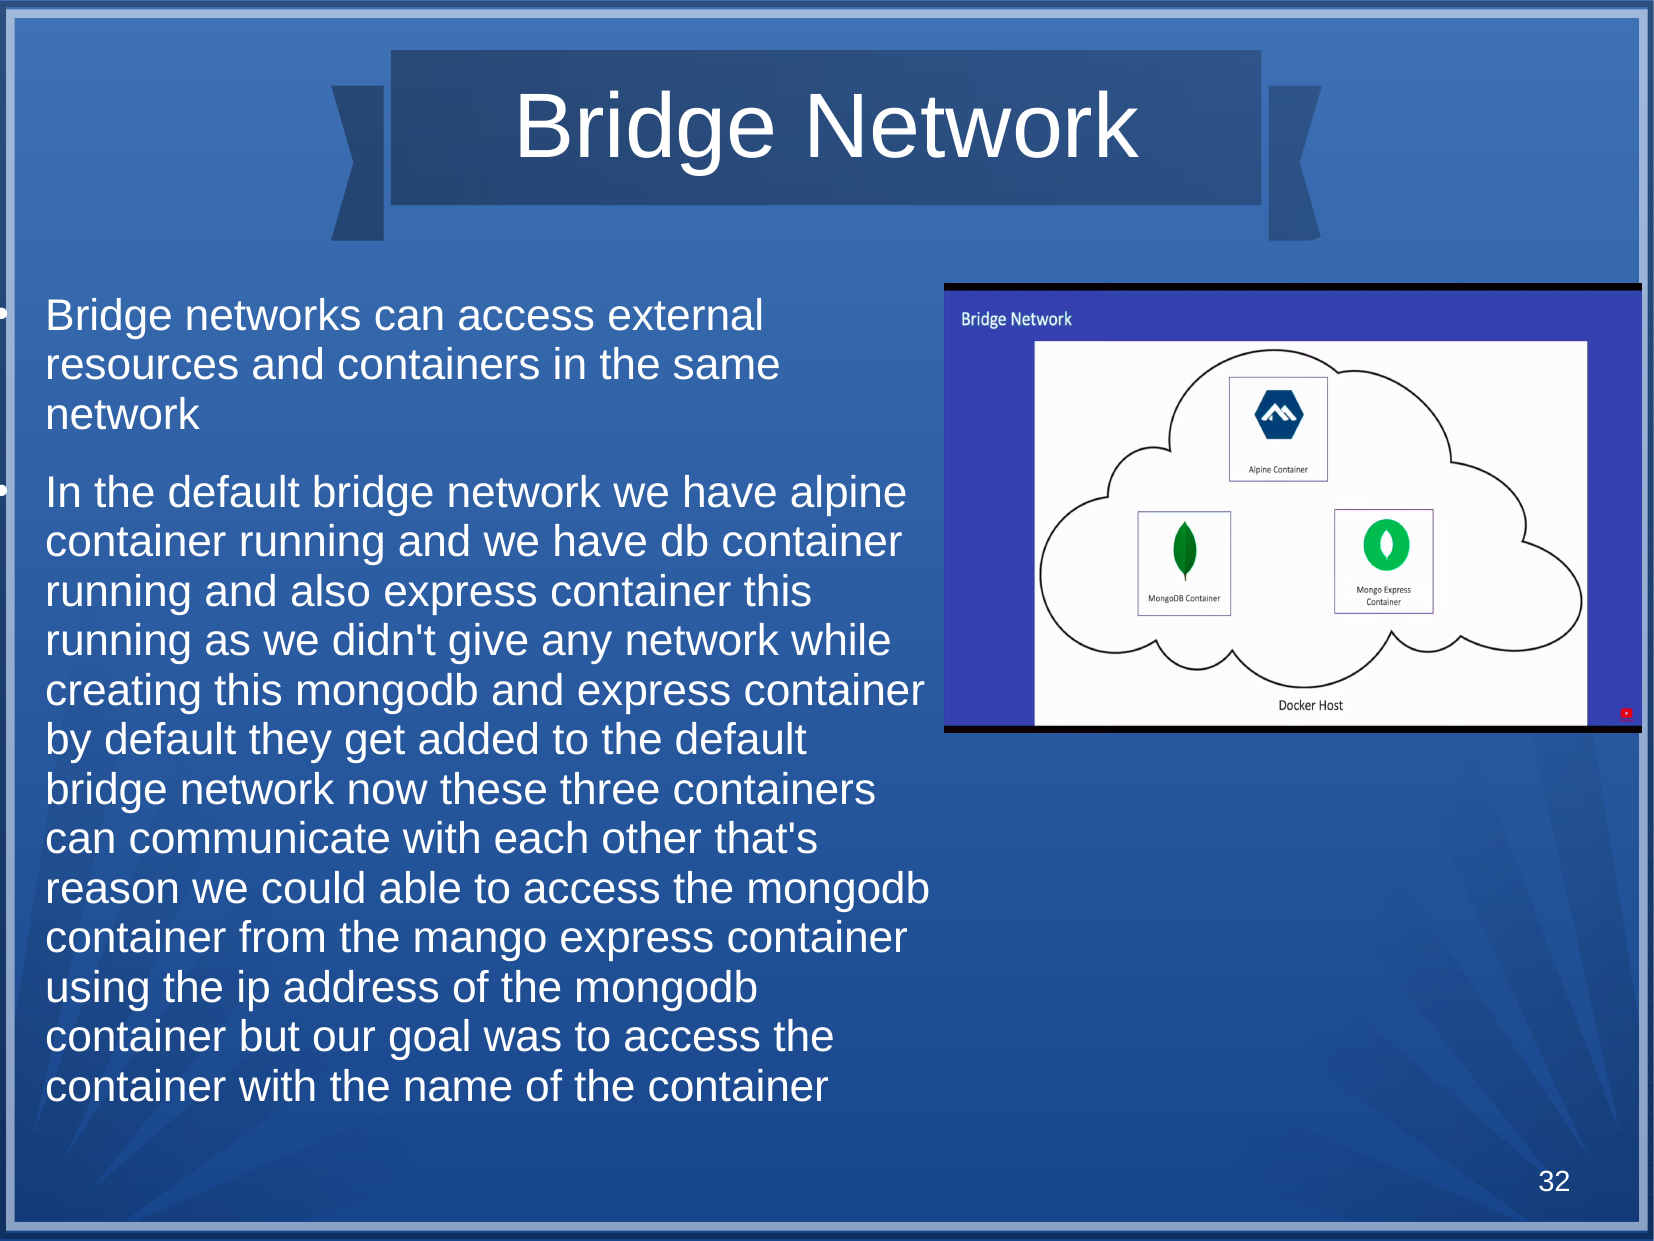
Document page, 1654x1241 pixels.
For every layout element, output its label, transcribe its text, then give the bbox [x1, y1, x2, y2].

picture [944, 283, 1642, 733]
title Bridge Network [389, 47, 1264, 205]
list Bridge networks can access external resources and containers in the same network In the default bridge network we have alpine container running and we have db container running and also express container this running as we didn't give any network while creating this mongodb and express container by default they get added to the default bridge network now these three containers can communicate with each other that's reason we could able to access the mongodb container from the mango express container using the ip address of the mongodb container but our goal was to access the container with the name of the container [0, 290, 934, 1158]
